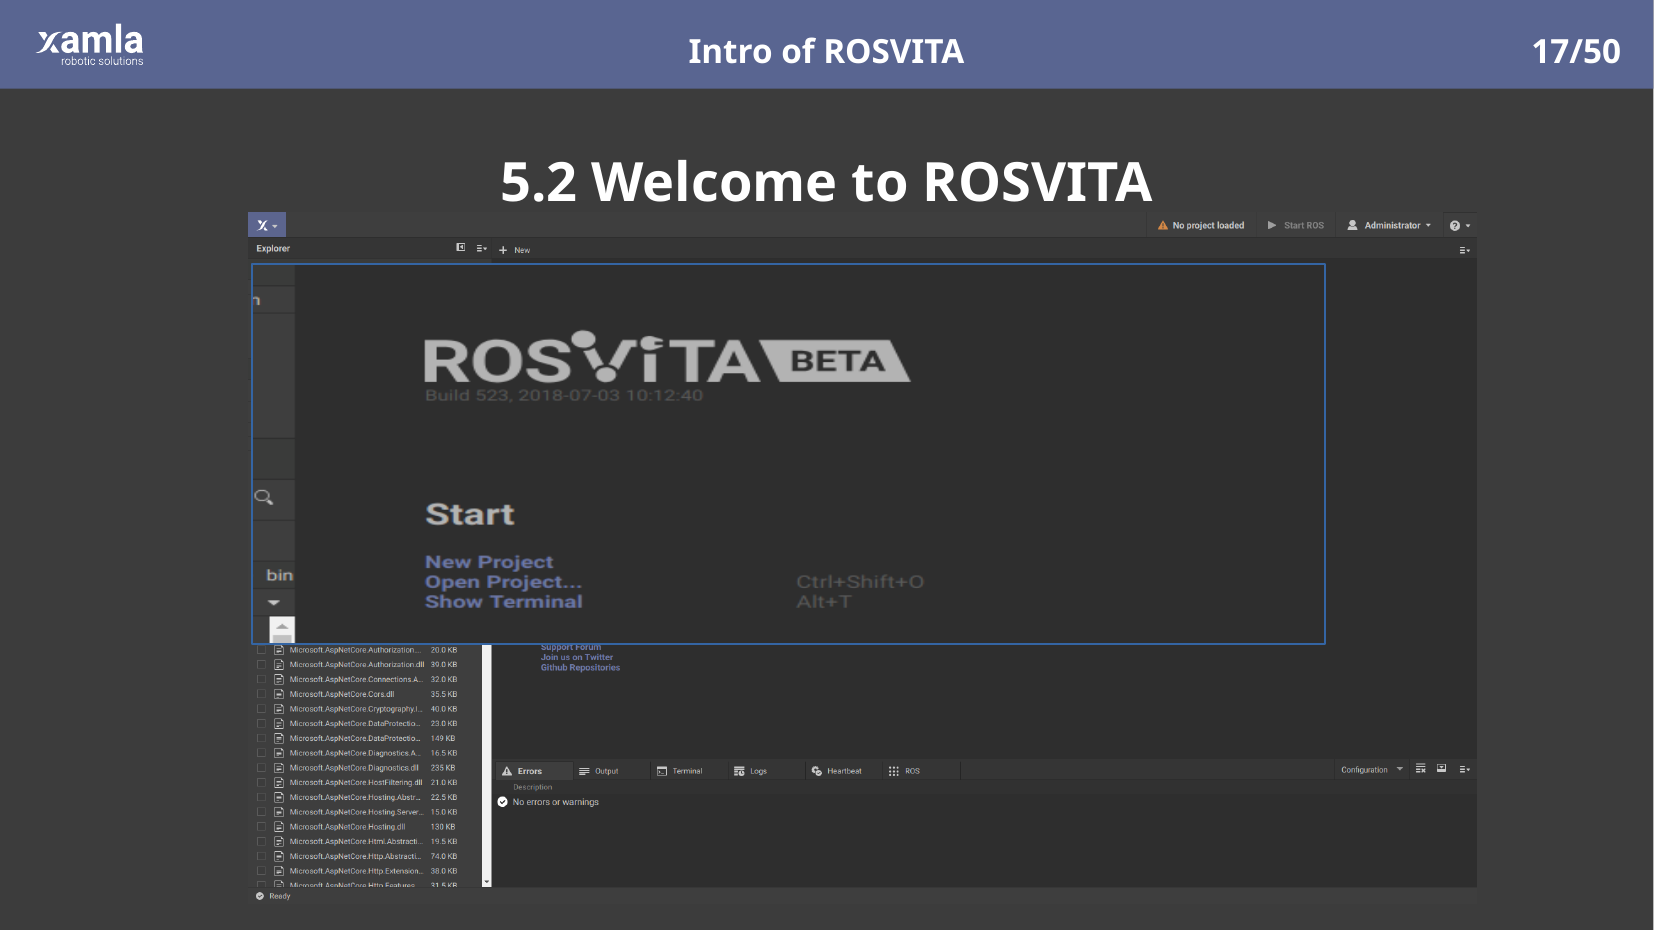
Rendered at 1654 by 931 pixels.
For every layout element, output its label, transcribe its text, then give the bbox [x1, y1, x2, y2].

text_box [0, 0, 1654, 89]
text_box 5.2 Welcome to ROSVITA [188, 135, 1465, 223]
picture [248, 212, 1477, 904]
text_box 17/50 [1511, 20, 1636, 80]
text_box Intro of ROSVITA [296, 20, 1357, 80]
picture [35, 23, 143, 65]
